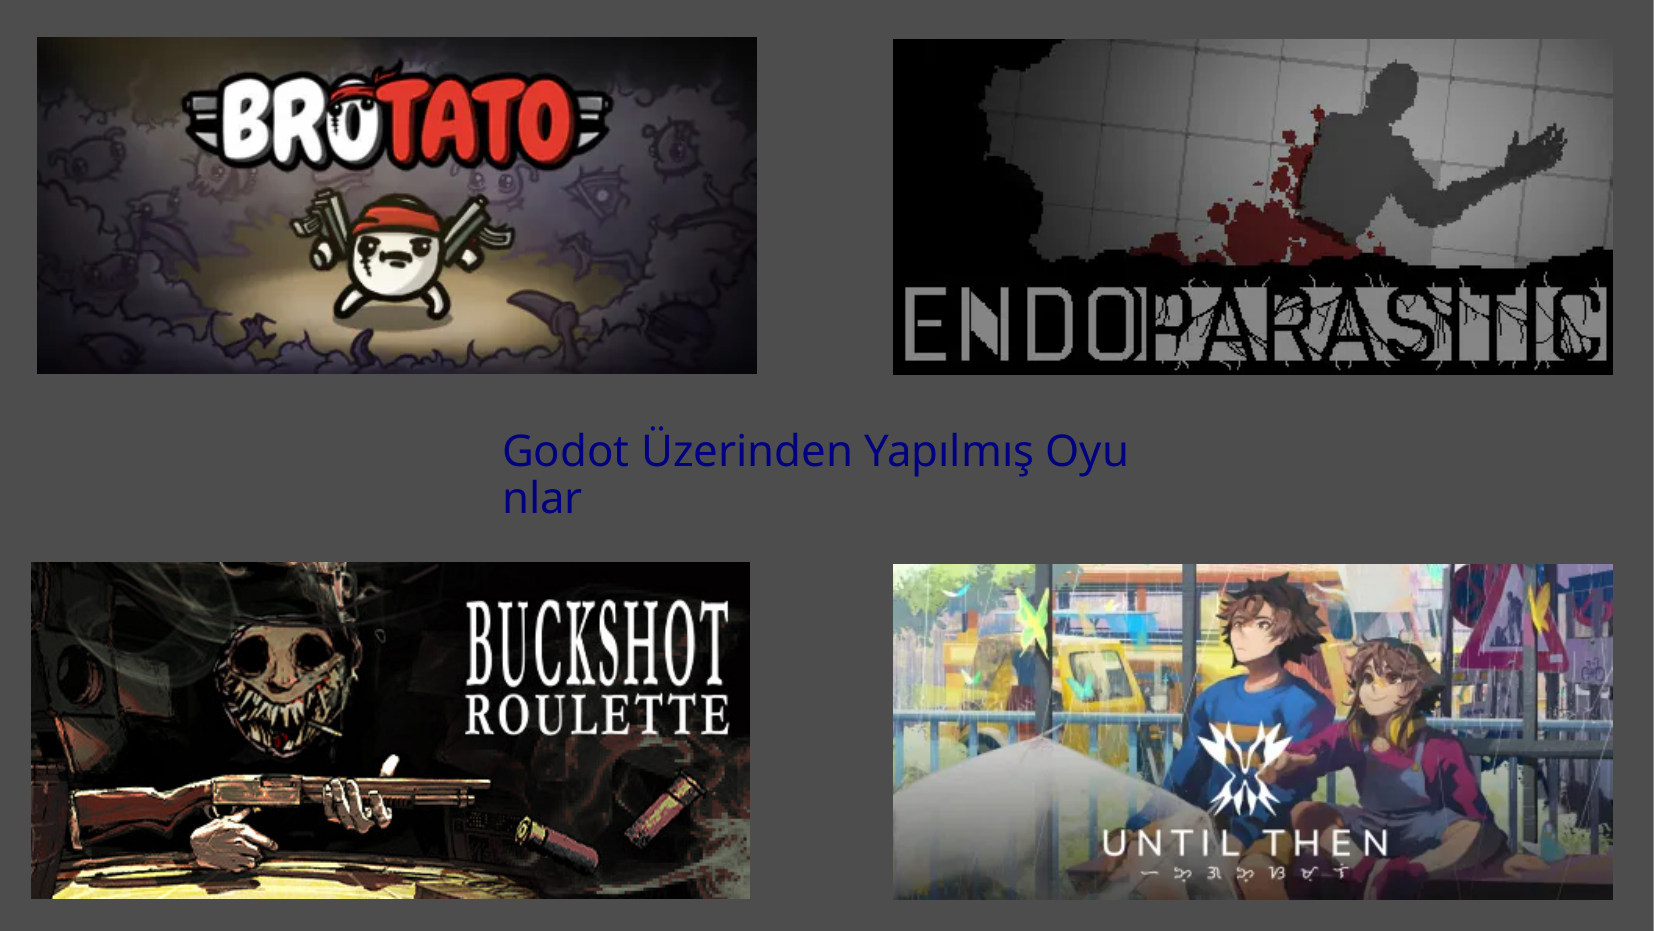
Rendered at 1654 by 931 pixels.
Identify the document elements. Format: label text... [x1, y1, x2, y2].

text_box Godot Üzerinden Yapılmış Oyunlar [487, 412, 1163, 530]
picture [0, 0, 1654, 931]
